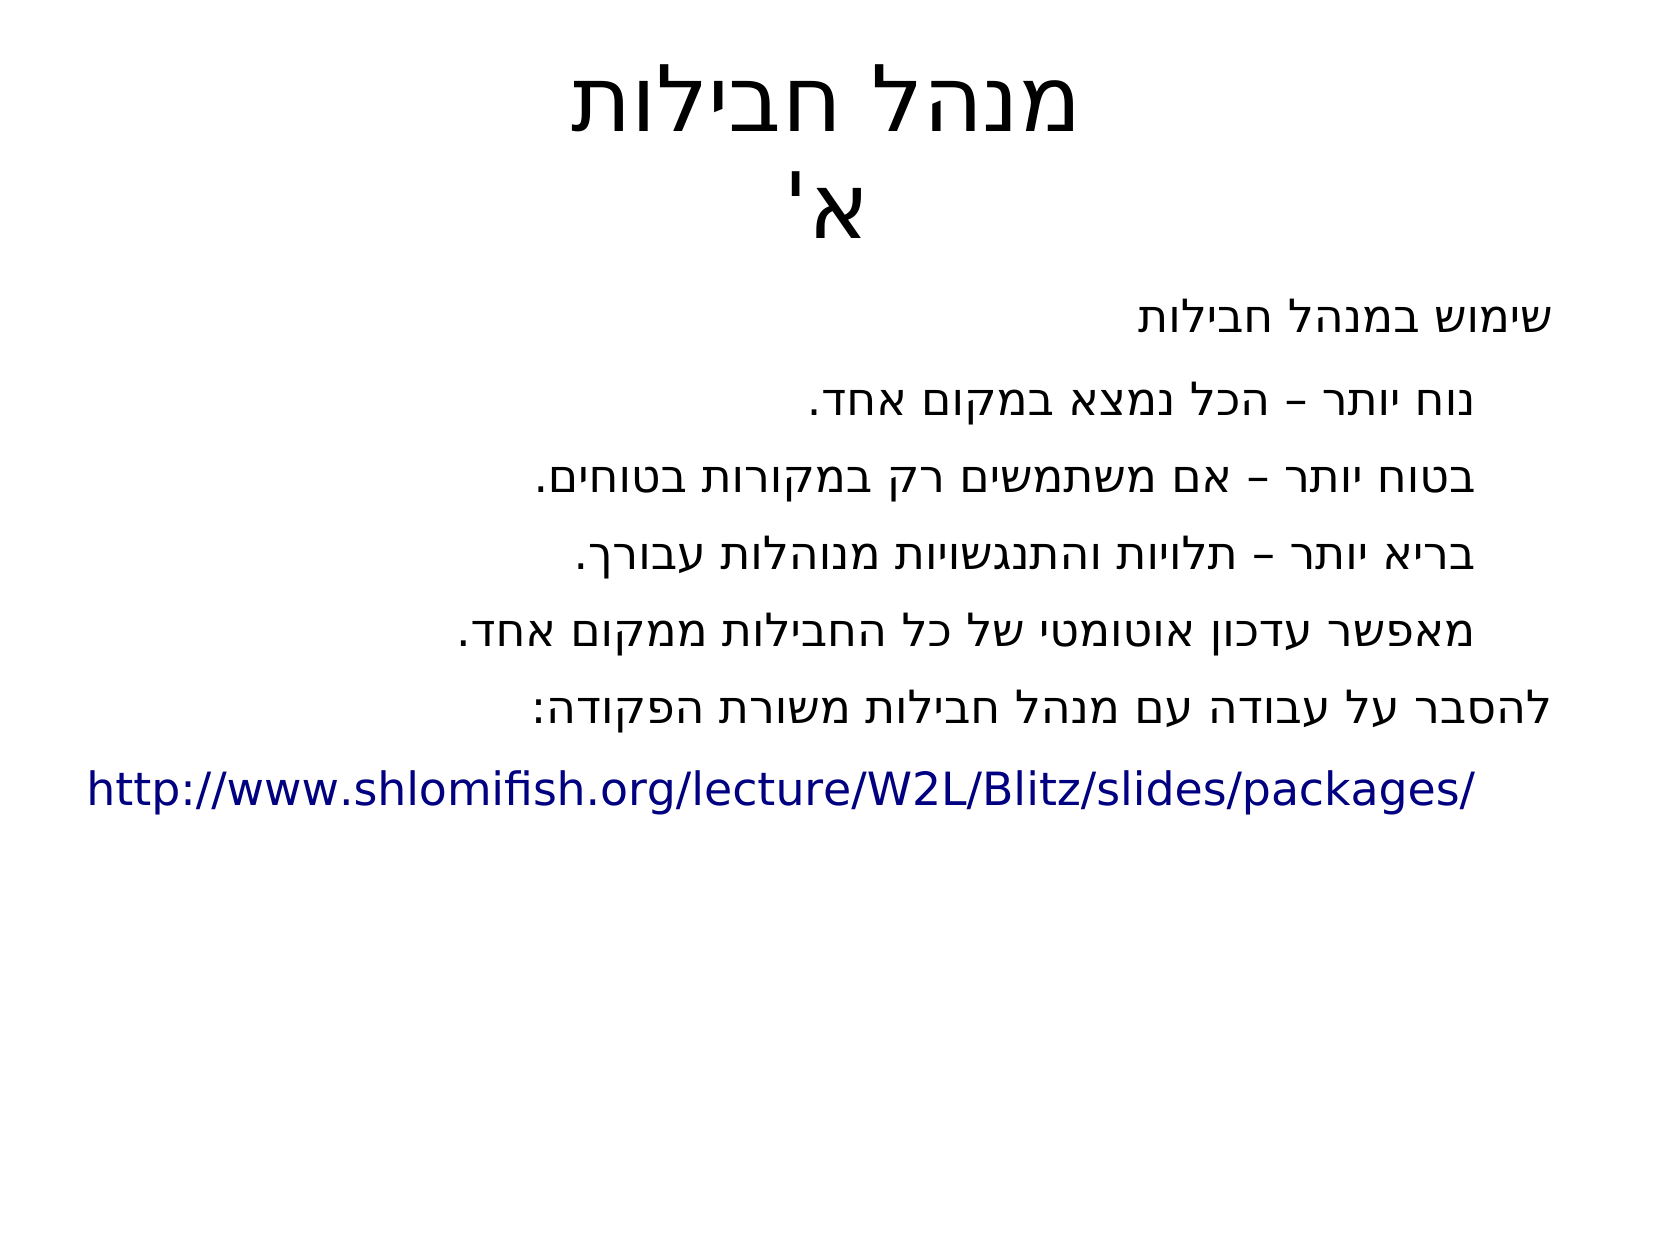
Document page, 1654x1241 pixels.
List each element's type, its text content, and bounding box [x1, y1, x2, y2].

list שימוש במנהל חבילות נוח יותר – הכל נמצא במקום אחד. בטוח יותר – אם משתמשים רק במקורות בטוחים. בריא יותר – תלויות והתנגשויות מנוהלות עבורך. מאפשר עדכון אוטומטי של כל החבילות ממקום אחד. להסבר על עבודה עם מנהל חבילות משורת הפקודה: http://www.shlomifish.org/lecture/W2L/Blitz/slides/packages/ [82, 290, 1571, 1094]
title מנהל חבילות א' [82, 41, 1571, 265]
